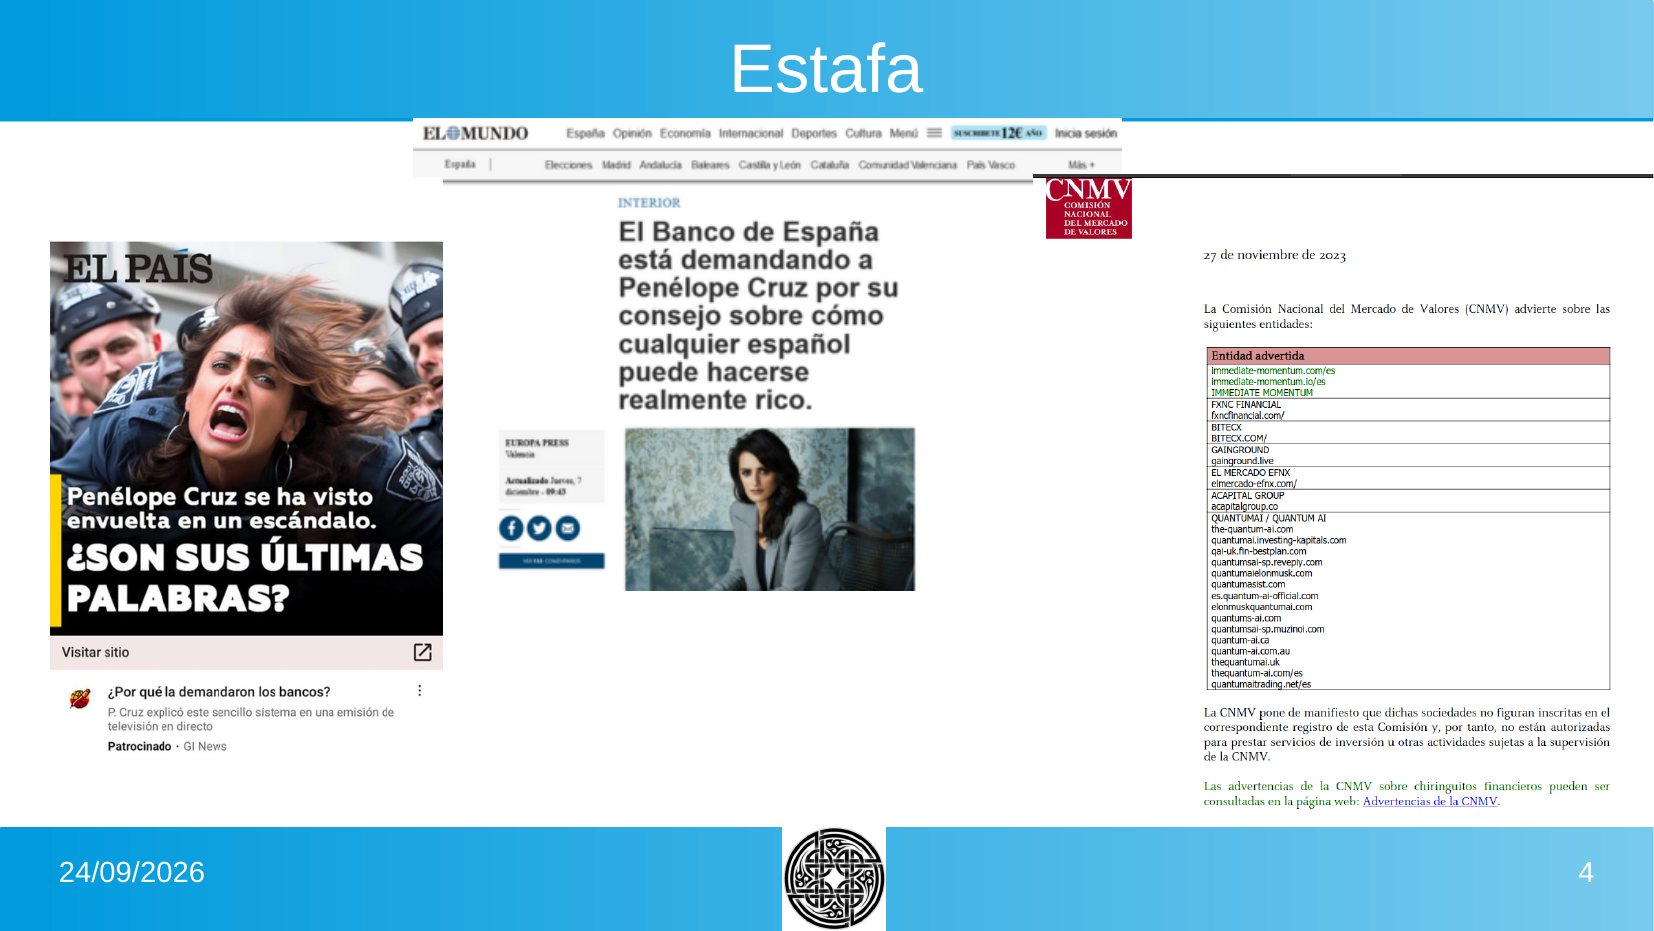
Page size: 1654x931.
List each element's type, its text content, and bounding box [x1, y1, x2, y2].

title Estafa [59, 29, 1595, 108]
picture [782, 826, 886, 931]
picture [50, 118, 1654, 818]
